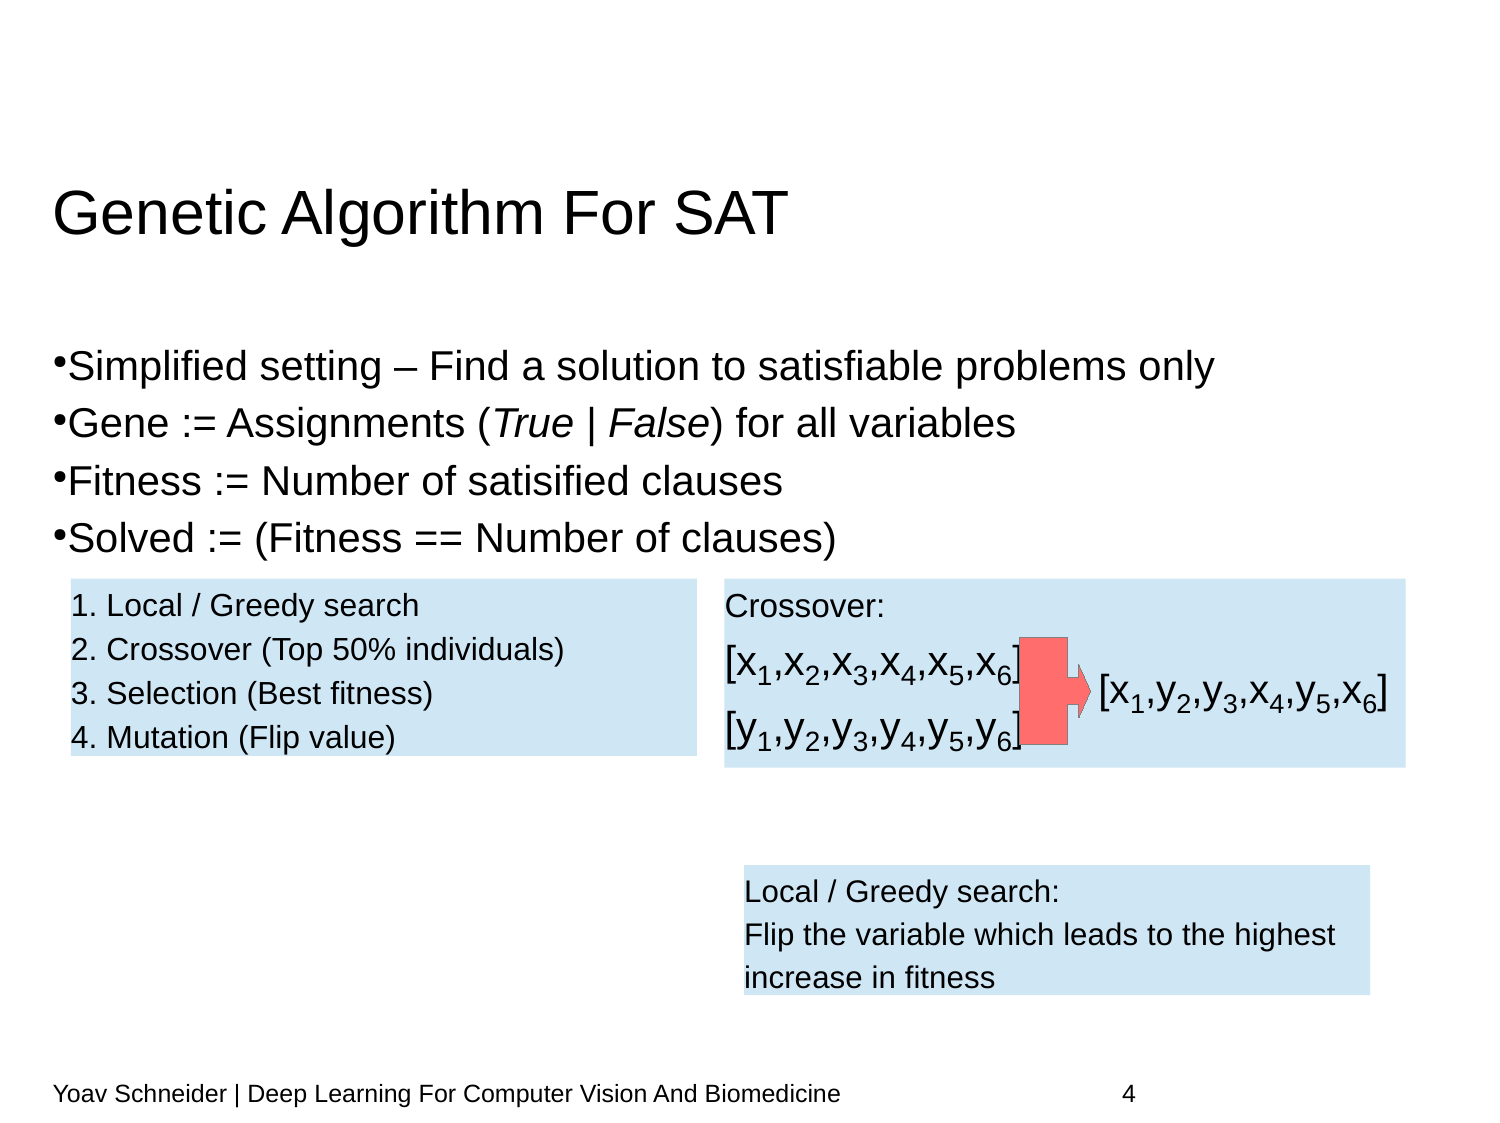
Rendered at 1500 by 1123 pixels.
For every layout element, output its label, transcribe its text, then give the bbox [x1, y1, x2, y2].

text_box [1019, 637, 1091, 745]
list [x1,y2,y3,x4,y5,x6] [1098, 654, 1394, 726]
text_box [1122, 1062, 1459, 1123]
list 1. Local / Greedy search 2. Crossover (Top 50% individuals) 3. Selection (Best fitness) 4. Mutation (Flip value) [70, 578, 697, 756]
list Crossover: [x1,x2,x3,x4,x5,x6] [y1,y2,y3,y4,y5,y6] [724, 578, 1406, 768]
text_box Yoav Schneider | Deep Learning For Computer Vision And Biomedicine [52, 1062, 1116, 1123]
title Genetic Algorithm For SAT [52, 171, 1453, 242]
list Simplified setting – Find a solution to satisfiable problems only Gene := Assignments (True | False) for all variables Fitness := Number of satisified clauses Solved := (Fitness == Number of clauses) [52, 330, 1453, 996]
list Local / Greedy search: Flip the variable which leads to the highest increase in fitness [744, 865, 1371, 996]
